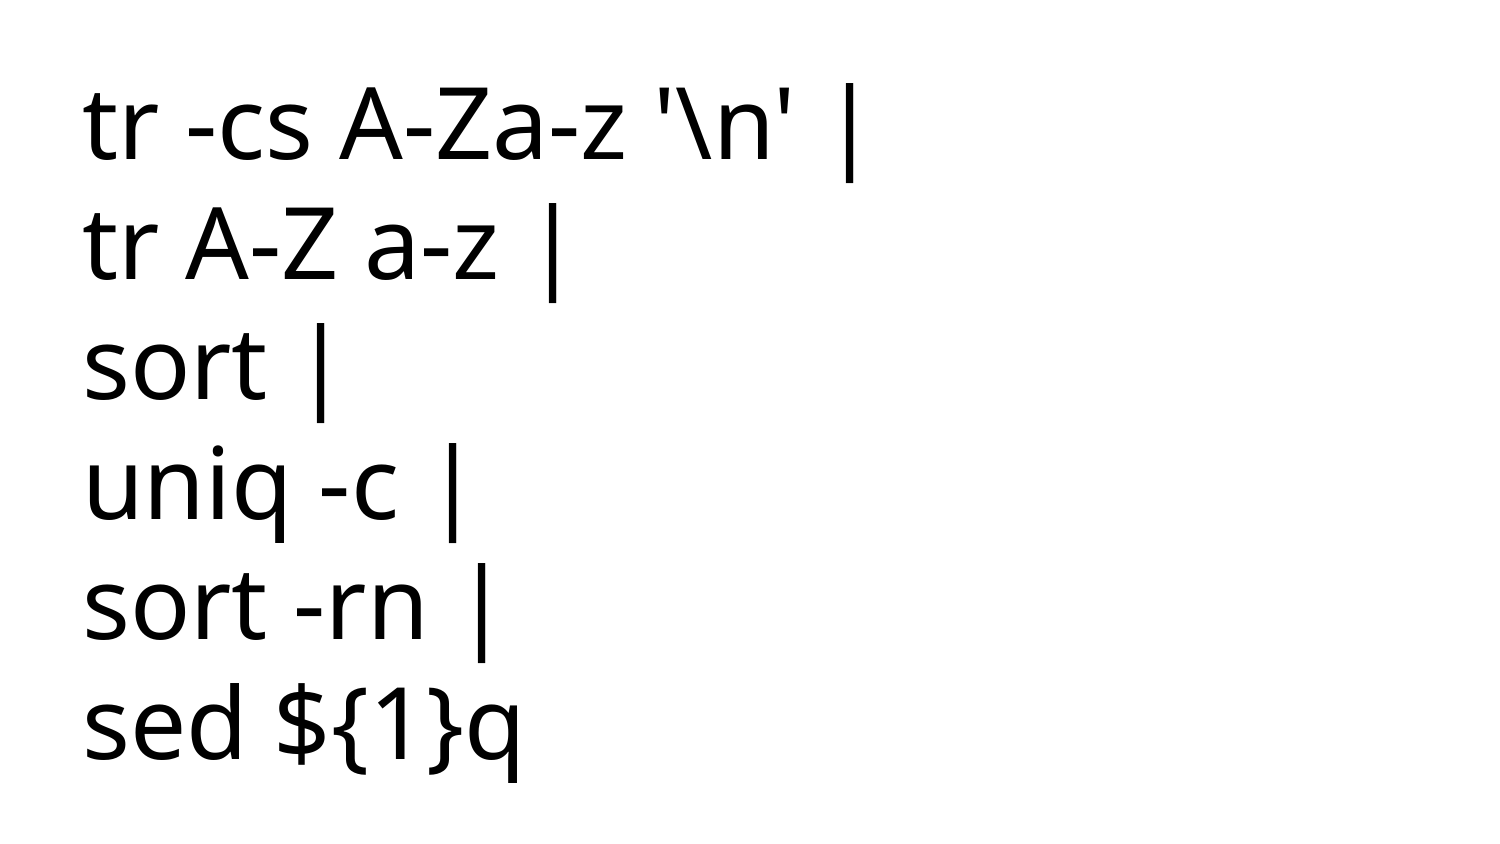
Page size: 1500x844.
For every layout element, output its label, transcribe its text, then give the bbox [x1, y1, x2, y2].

title tr -cs A-Za-z '\n' | tr A-Z a-z | sort | uniq -c | sort -rn | sed ${1}q [67, 44, 1433, 799]
